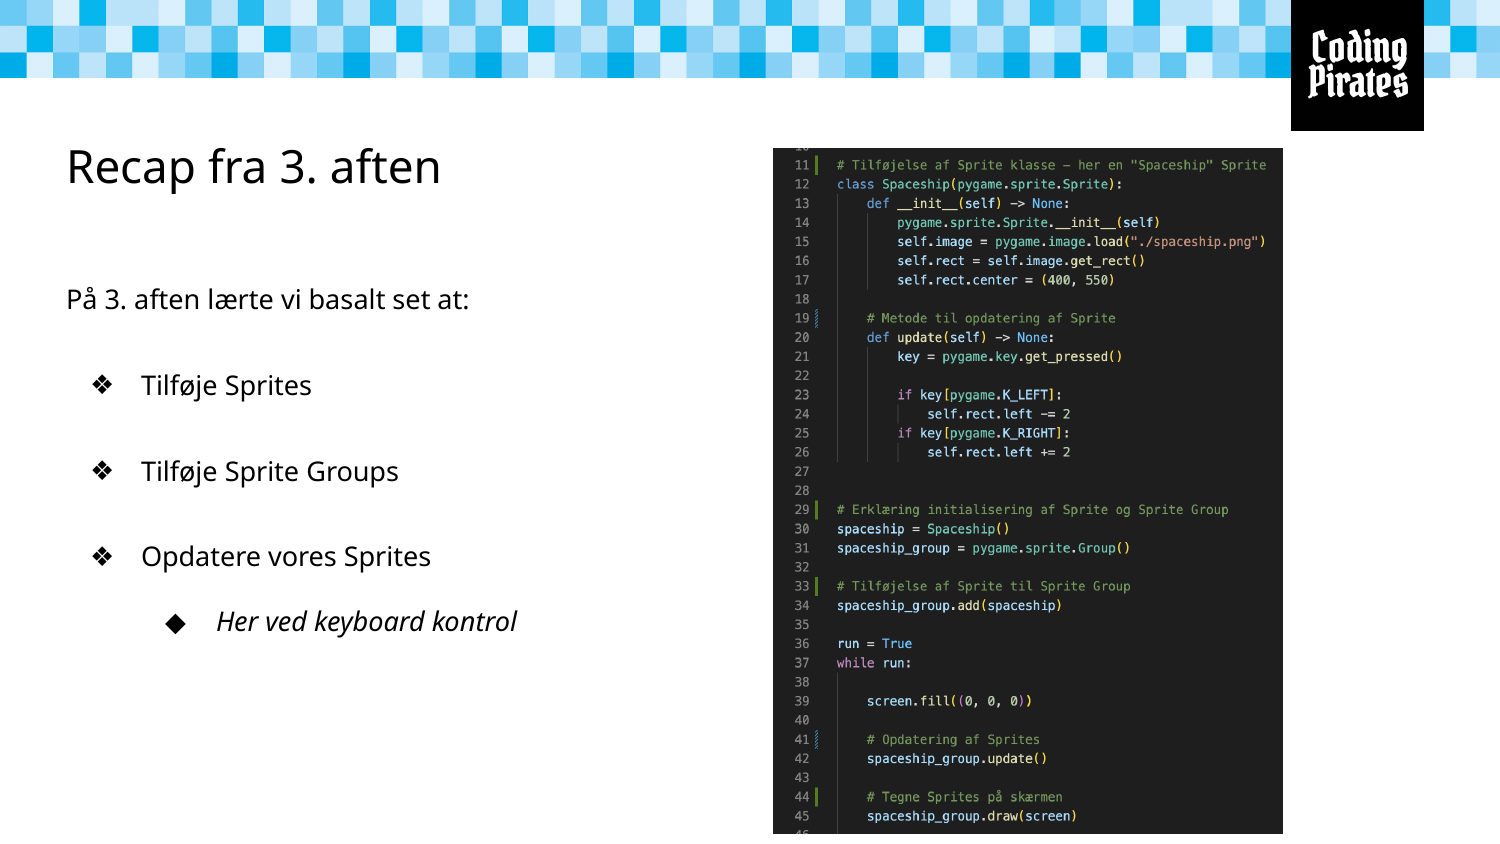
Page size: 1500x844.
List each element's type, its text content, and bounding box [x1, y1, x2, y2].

picture [0, 0, 1056, 78]
picture [773, 148, 1283, 834]
picture [1291, 0, 1424, 131]
title Recap fra 3. aften [51, 123, 1388, 217]
list På 3. aften lærte vi basalt set at: Tilføje Sprites Tilføje Sprite Groups Opdatere vores Sprites Her ved keyboard kontrol [51, 234, 749, 800]
